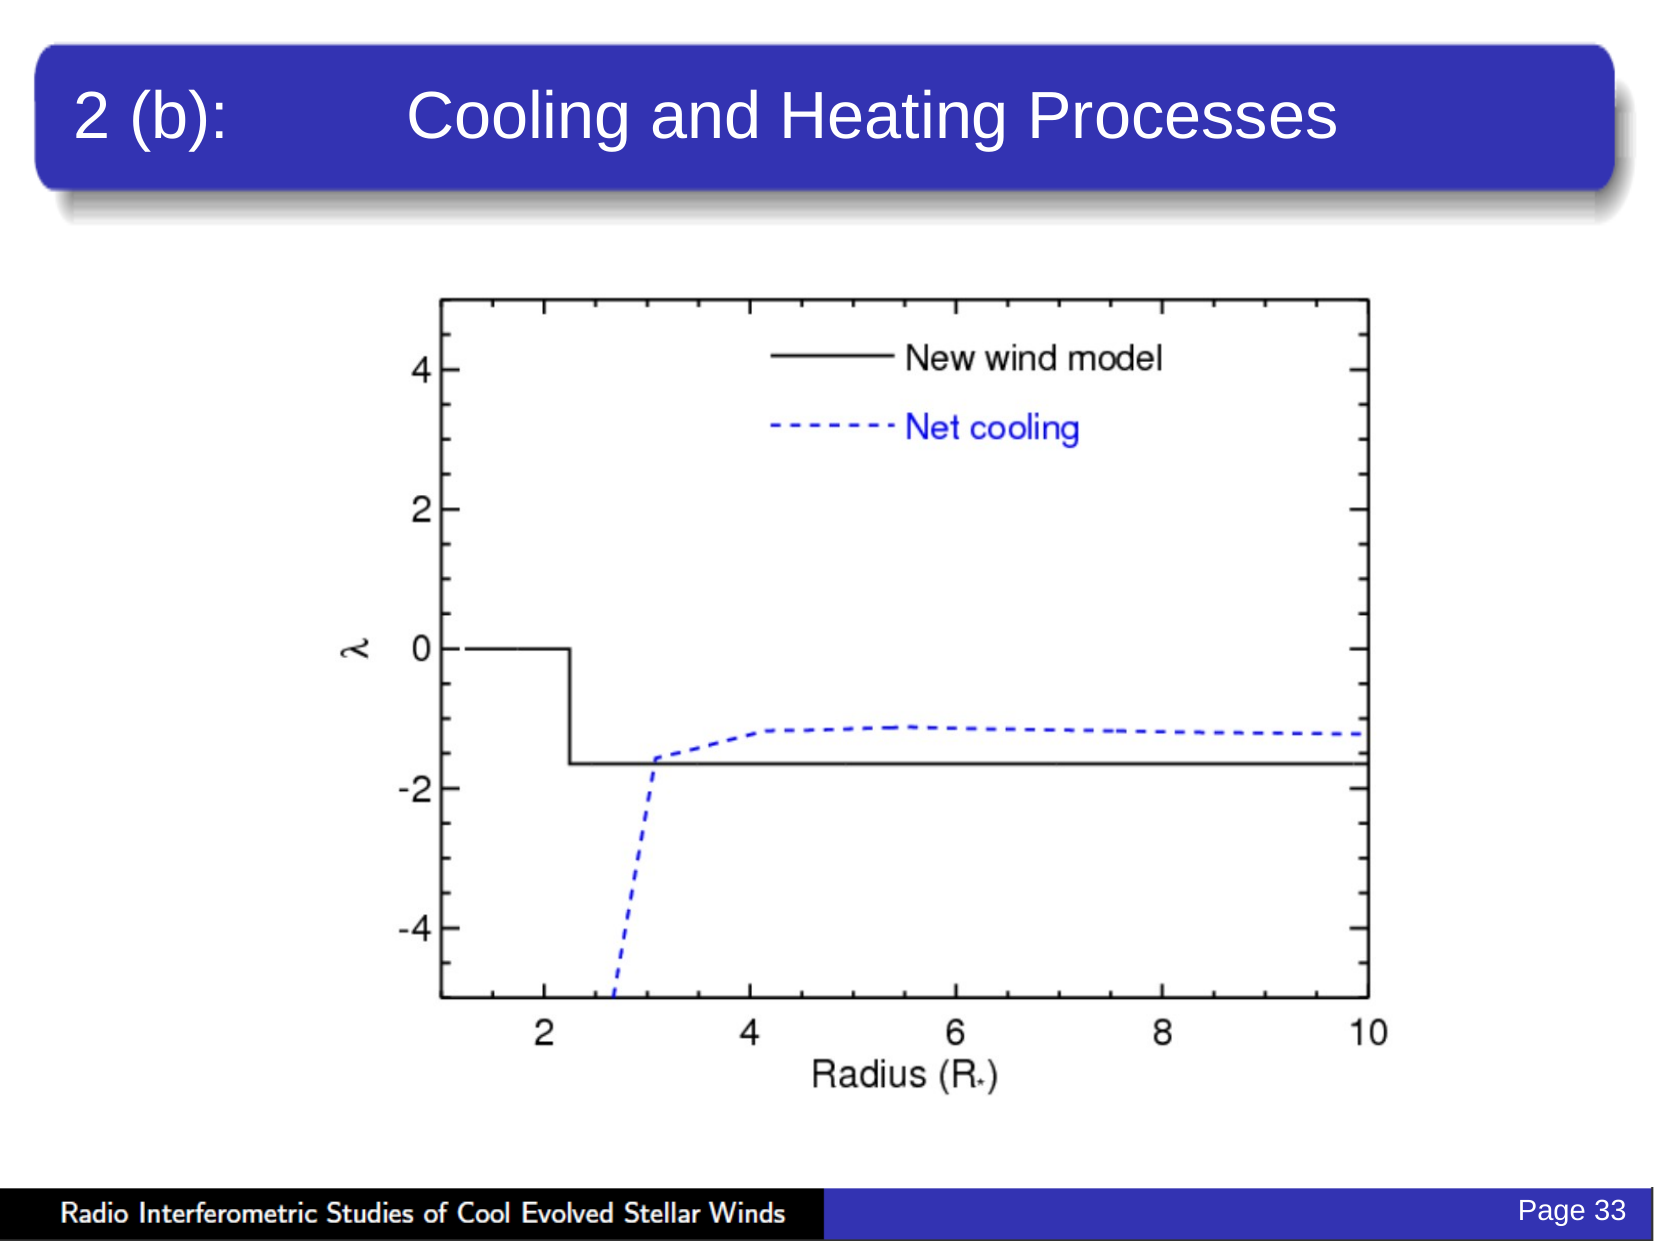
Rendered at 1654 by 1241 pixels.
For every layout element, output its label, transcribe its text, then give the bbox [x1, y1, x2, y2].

text_box 2 (b): Cooling and Heating Processes [59, 70, 1595, 189]
text_box Page 33 [814, 1187, 1642, 1235]
picture [23, 29, 1648, 1124]
picture [0, 1187, 1654, 1241]
